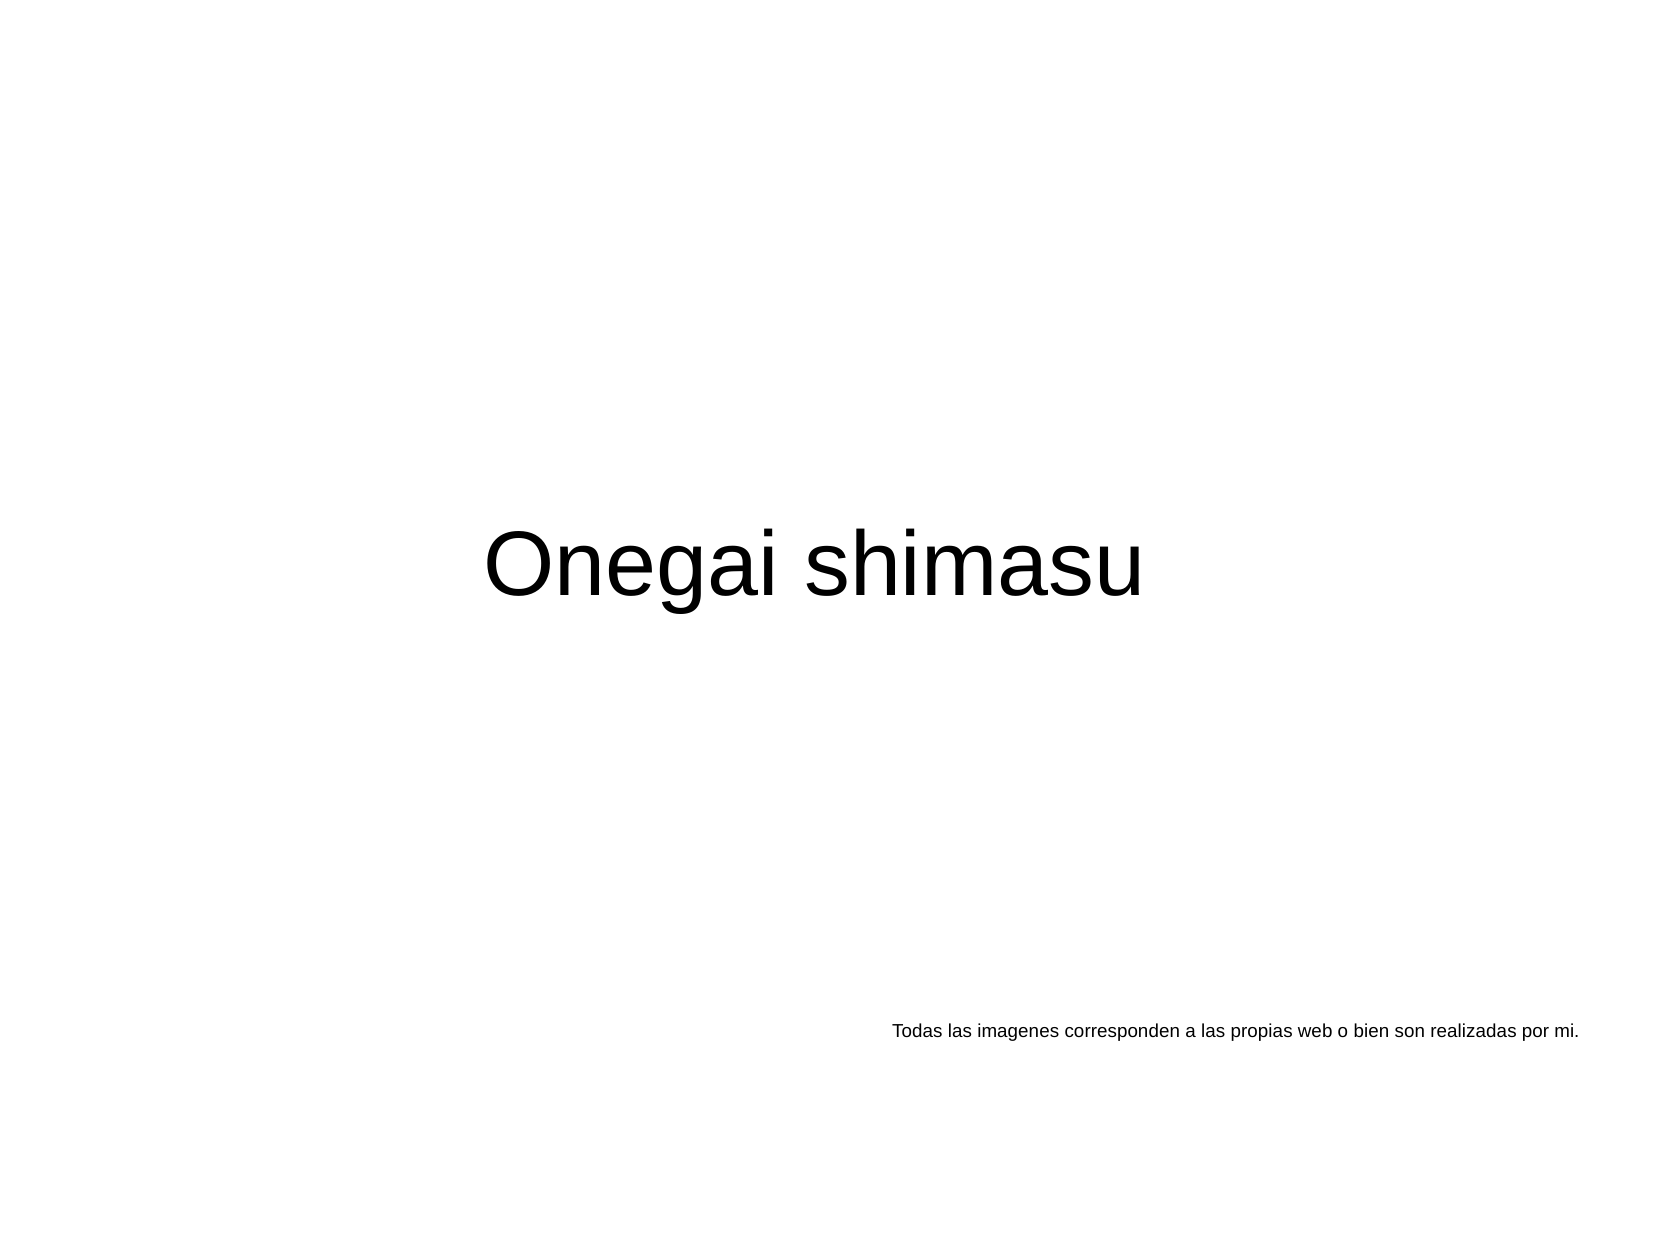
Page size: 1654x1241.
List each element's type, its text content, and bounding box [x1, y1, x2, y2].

title Onegai shimasu [70, 460, 1560, 668]
subtitle Todas las imagenes corresponden a las propias web o bien son realizadas por mi. [507, 708, 1654, 1241]
